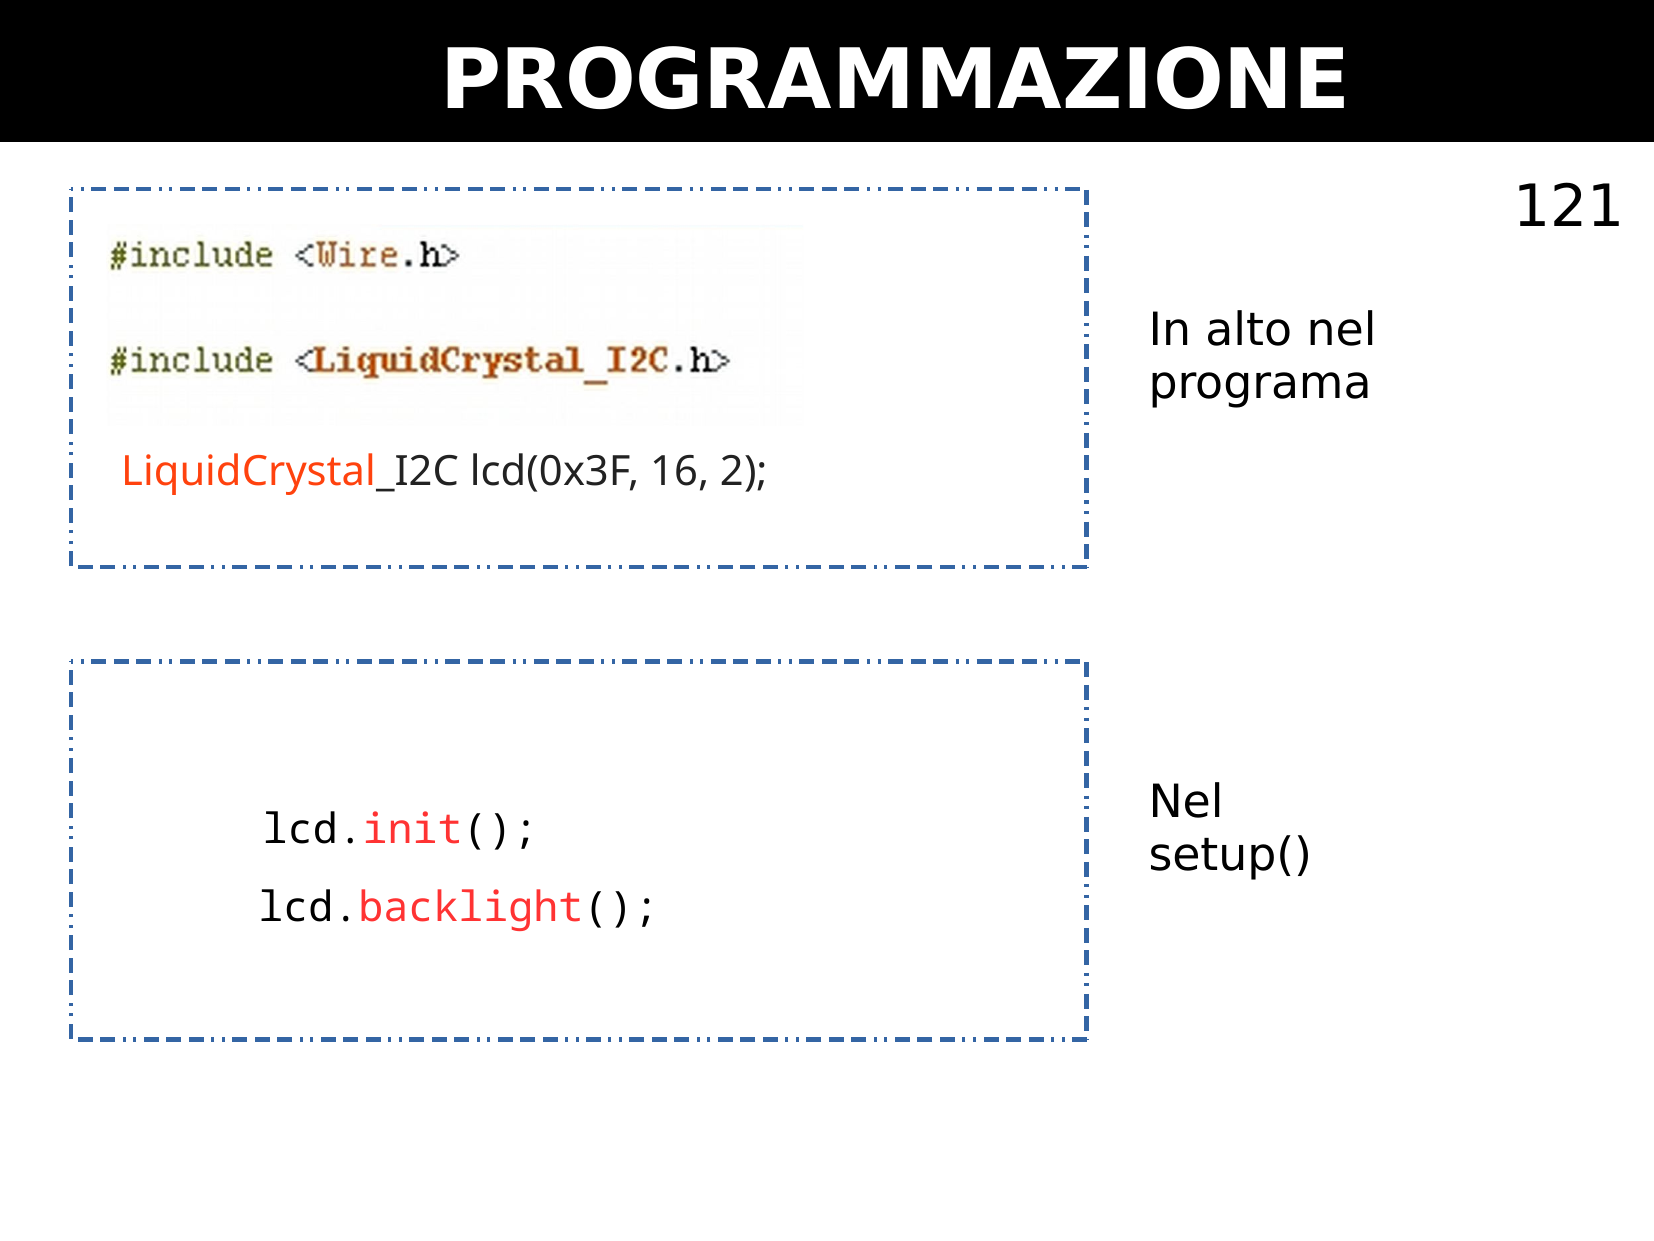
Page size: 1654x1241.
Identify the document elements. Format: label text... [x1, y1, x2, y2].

text_box lcd.init(); [188, 791, 576, 855]
text_box 121 [1498, 165, 1640, 249]
text_box lcd.backlight(); [184, 869, 674, 934]
text_box Nel setup() [1133, 767, 1328, 890]
text_box PROGRAMMAZIONE [425, 23, 1366, 136]
text_box [0, 0, 1654, 142]
picture [106, 224, 804, 426]
text_box In alto nel programa [1133, 295, 1392, 417]
text_box LiquidCrystal_I2C lcd(0x3F, 16, 2); [47, 432, 1011, 497]
